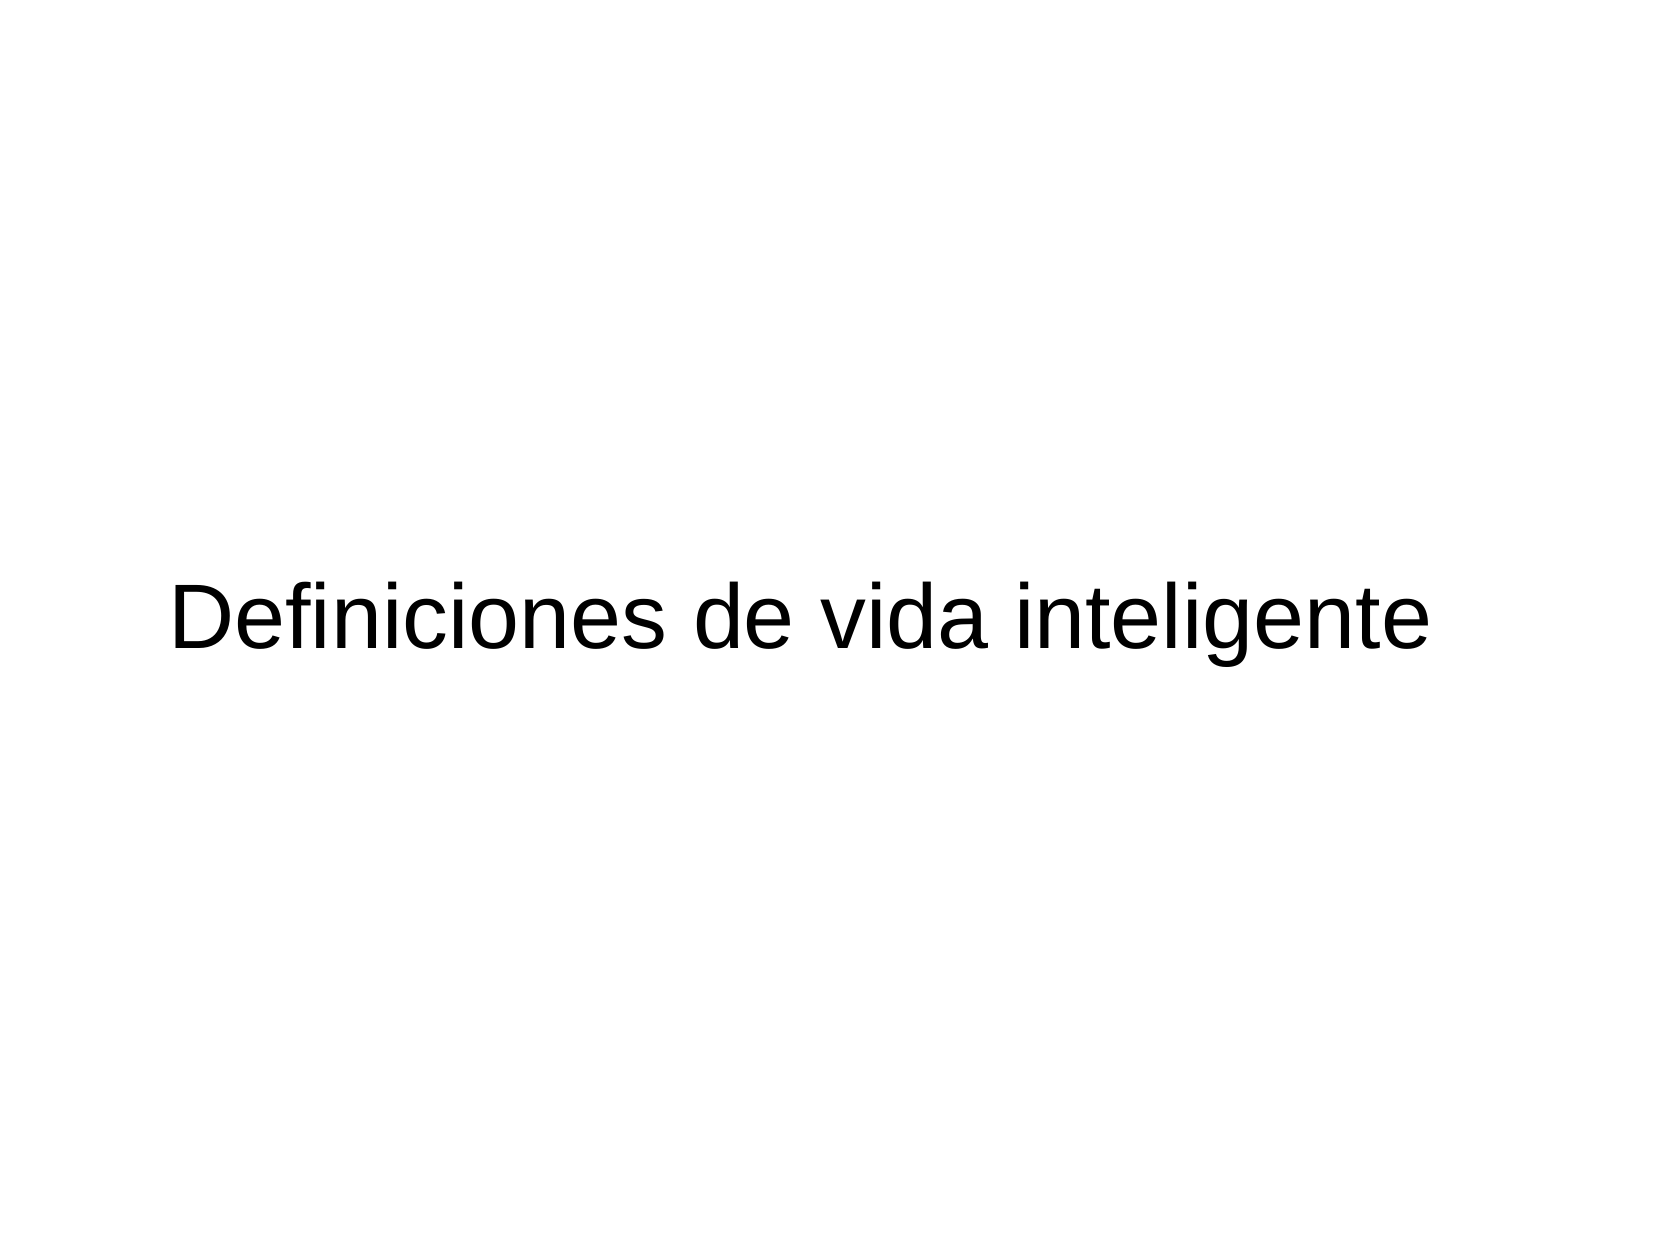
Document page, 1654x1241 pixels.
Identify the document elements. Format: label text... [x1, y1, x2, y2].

title Definiciones de vida inteligente [56, 512, 1546, 721]
